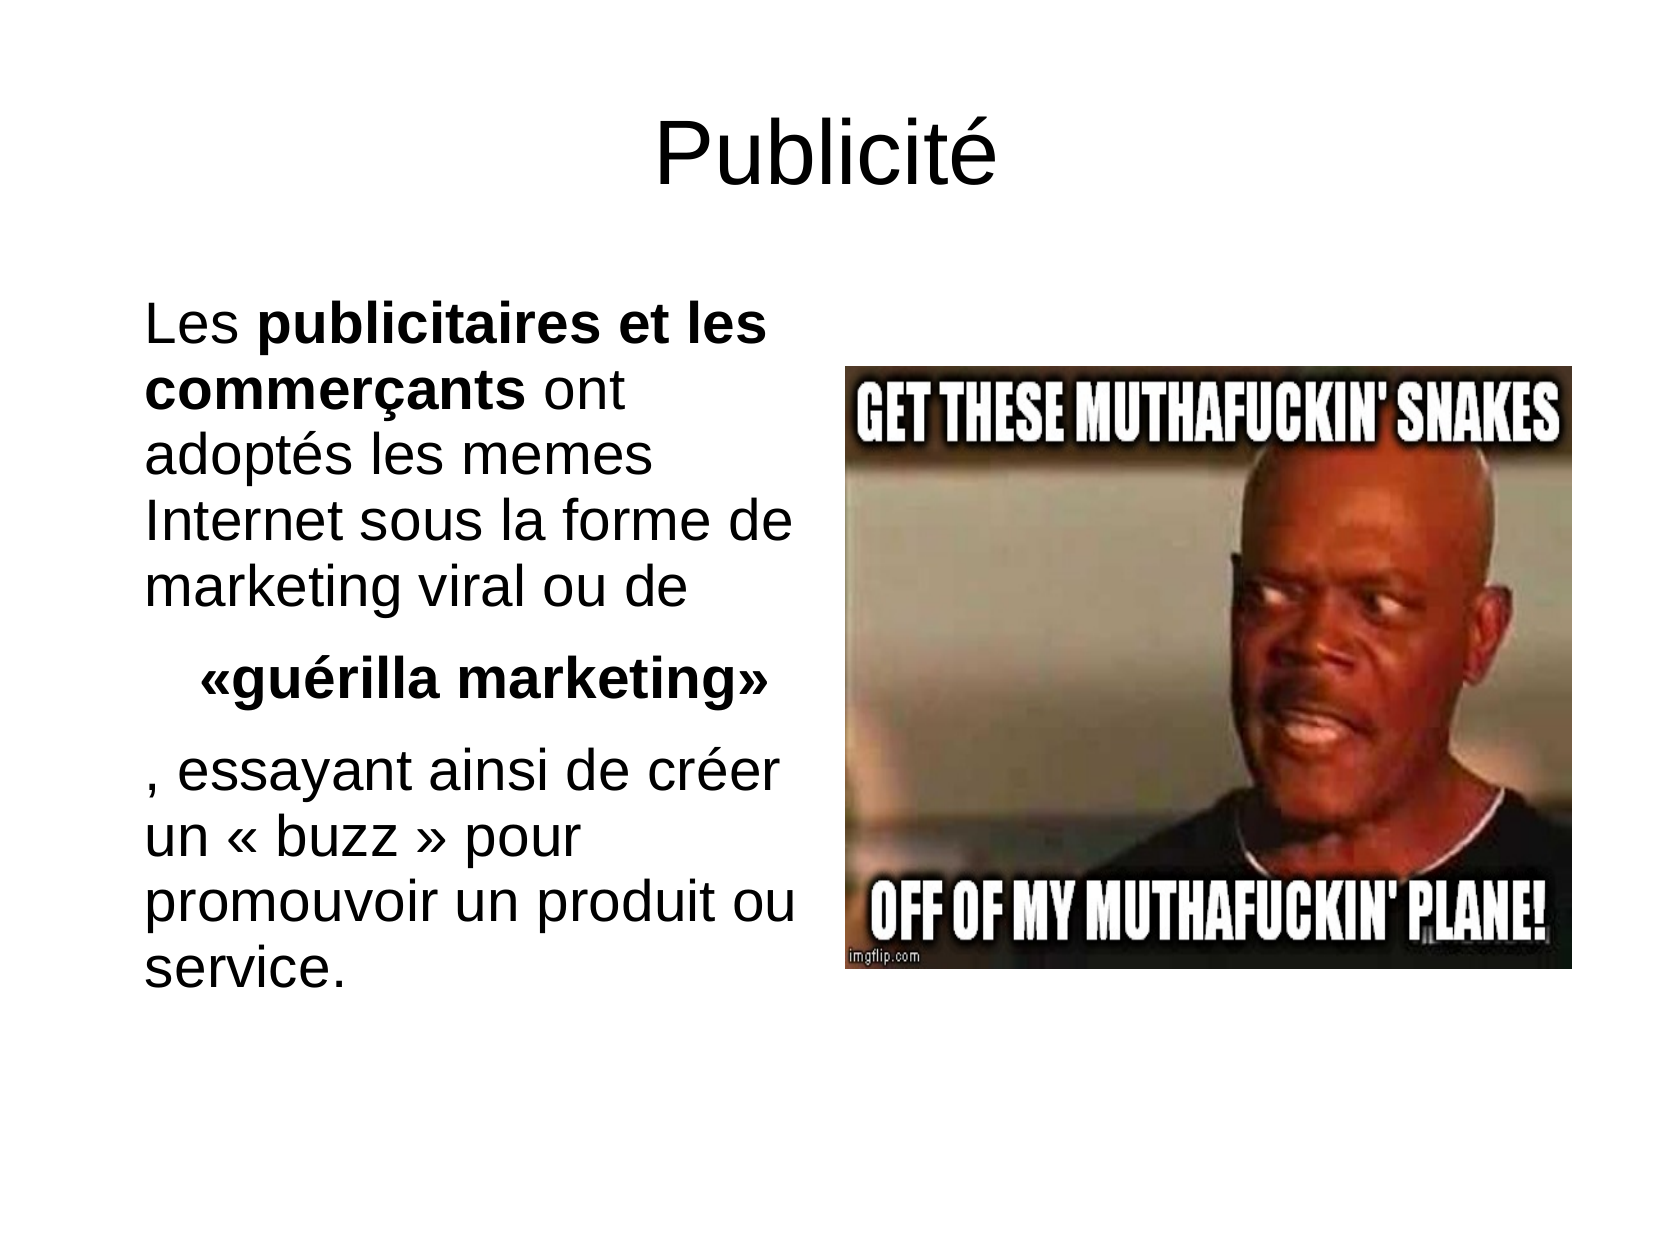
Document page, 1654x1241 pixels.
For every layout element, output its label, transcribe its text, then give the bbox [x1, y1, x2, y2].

picture [845, 366, 1572, 969]
title Publicité [82, 49, 1571, 257]
list Les publicitaires et les commerçants ont adoptés les memes Internet sous la forme de marketing viral ou de «guérilla marketing» , essayant ainsi de créer un « buzz » pour promouvoir un produit ou service. [82, 290, 809, 1010]
